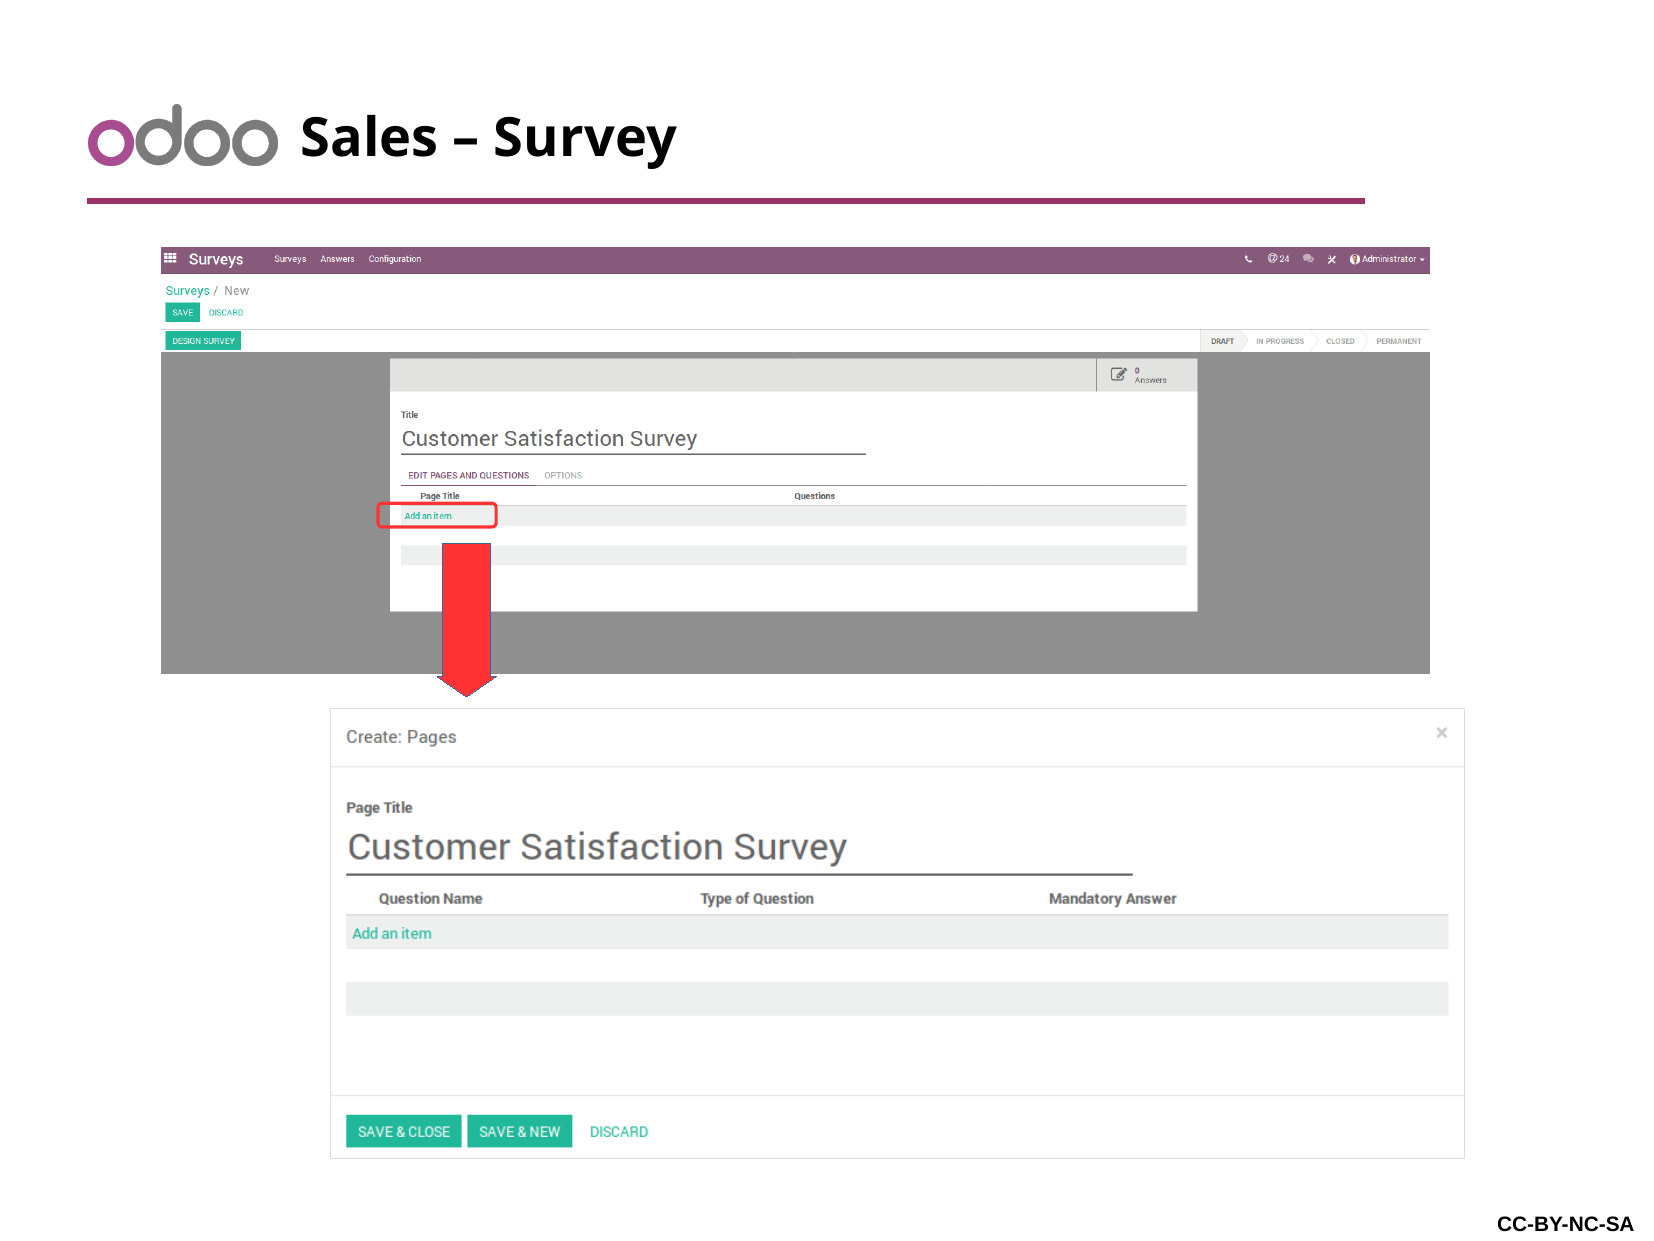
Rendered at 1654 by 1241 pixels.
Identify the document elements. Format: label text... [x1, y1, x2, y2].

text_box [377, 503, 497, 527]
text_box CC-BY-NC-SA [1482, 1204, 1654, 1241]
text_box [437, 543, 497, 697]
picture [161, 247, 1430, 675]
picture [330, 708, 1465, 1159]
picture [88, 104, 278, 166]
title Sales – Survey [300, 31, 1564, 239]
